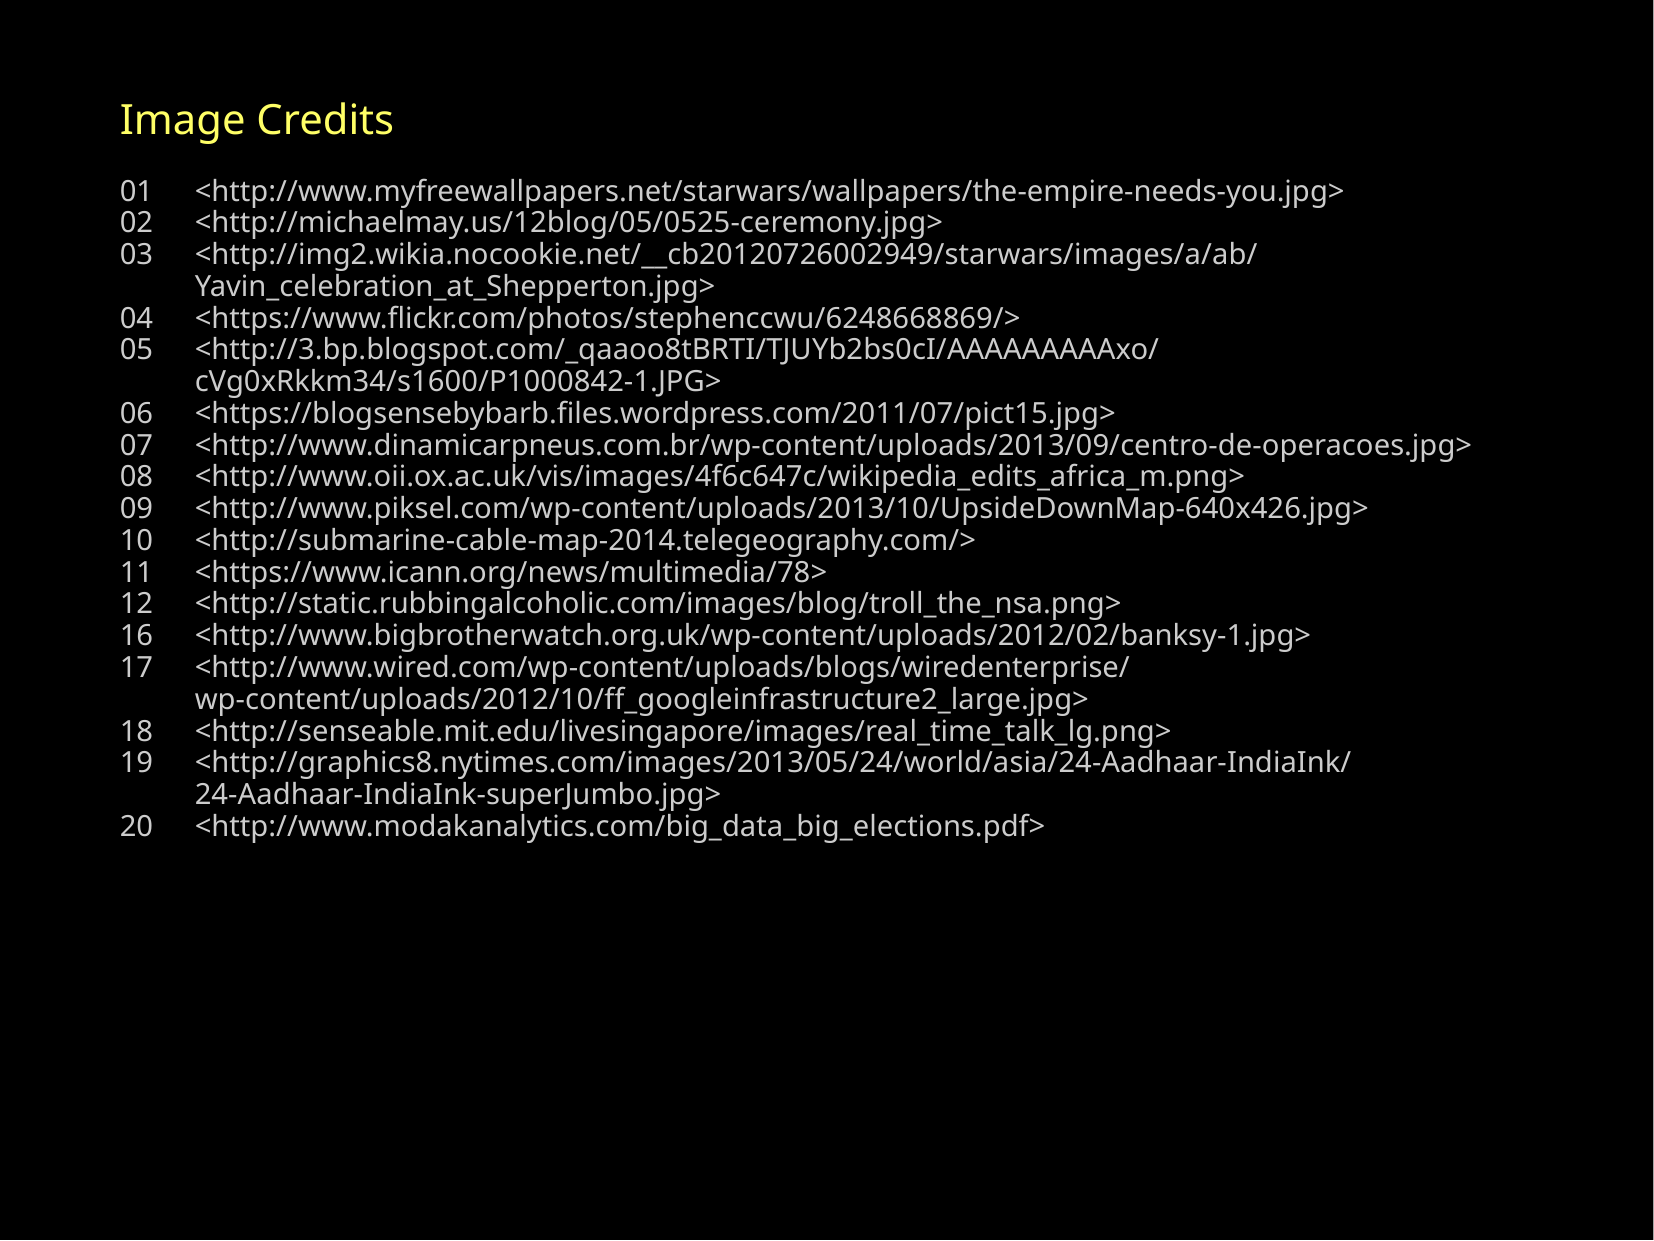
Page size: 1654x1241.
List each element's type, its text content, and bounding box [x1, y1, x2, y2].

text_box [105, 361, 1411, 812]
text_box Image Credits 01 <http://www.myfreewallpapers.net/starwars/wallpapers/the-empire-needs-you.jpg> 02 <http://michaelmay.us/12blog/05/0525-ceremony.jpg> 03 <http://img2.wikia.nocookie.net/__cb20120726002949/starwars/images/a/ab/ Yavin_celebration_at_Shepperton.jpg> 04 <https://www.flickr.com/photos/stephenccwu/6248668869/> 05 <http://3.bp.blogspot.com/_qaaoo8tBRTI/TJUYb2bs0cI/AAAAAAAAAxo/ cVg0xRkkm34/s1600/P1000842-1.JPG> 06 <https://blogsensebybarb.files.wordpress.com/2011/07/pict15.jpg> 07 <http://www.dinamicarpneus.com.br/wp-content/uploads/2013/09/centro-de-operacoes.jpg> 08 <http://www.oii.ox.ac.uk/vis/images/4f6c647c/wikipedia_edits_africa_m.png> 09 <http://www.piksel.com/wp-content/uploads/2013/10/UpsideDownMap-640x426.jpg> 10 <http://submarine-cable-map-2014.telegeography.com/> 11 <https://www.icann.org/news/multimedia/78> 12 <http://static.rubbingalcoholic.com/images/blog/troll_the_nsa.png> 16 <http://www.bigbrotherwatch.org.uk/wp-content/uploads/2012/02/banksy-1.jpg> 17 <http://www.wired.com/wp-content/uploads/blogs/wiredenterprise/ wp-content/uploads/2012/10/ff_googleinfrastructure2_large.jpg> 18 <http://senseable.mit.edu/livesingapore/images/real_time_talk_lg.png> 19 <http://graphics8.nytimes.com/images/2013/05/24/world/asia/24-Aadhaar-IndiaInk/ 24-Aadhaar-IndiaInk-superJumbo.jpg> 20 <http://www.modakanalytics.com/big_data_big_elections.pdf> [105, 90, 1516, 1141]
